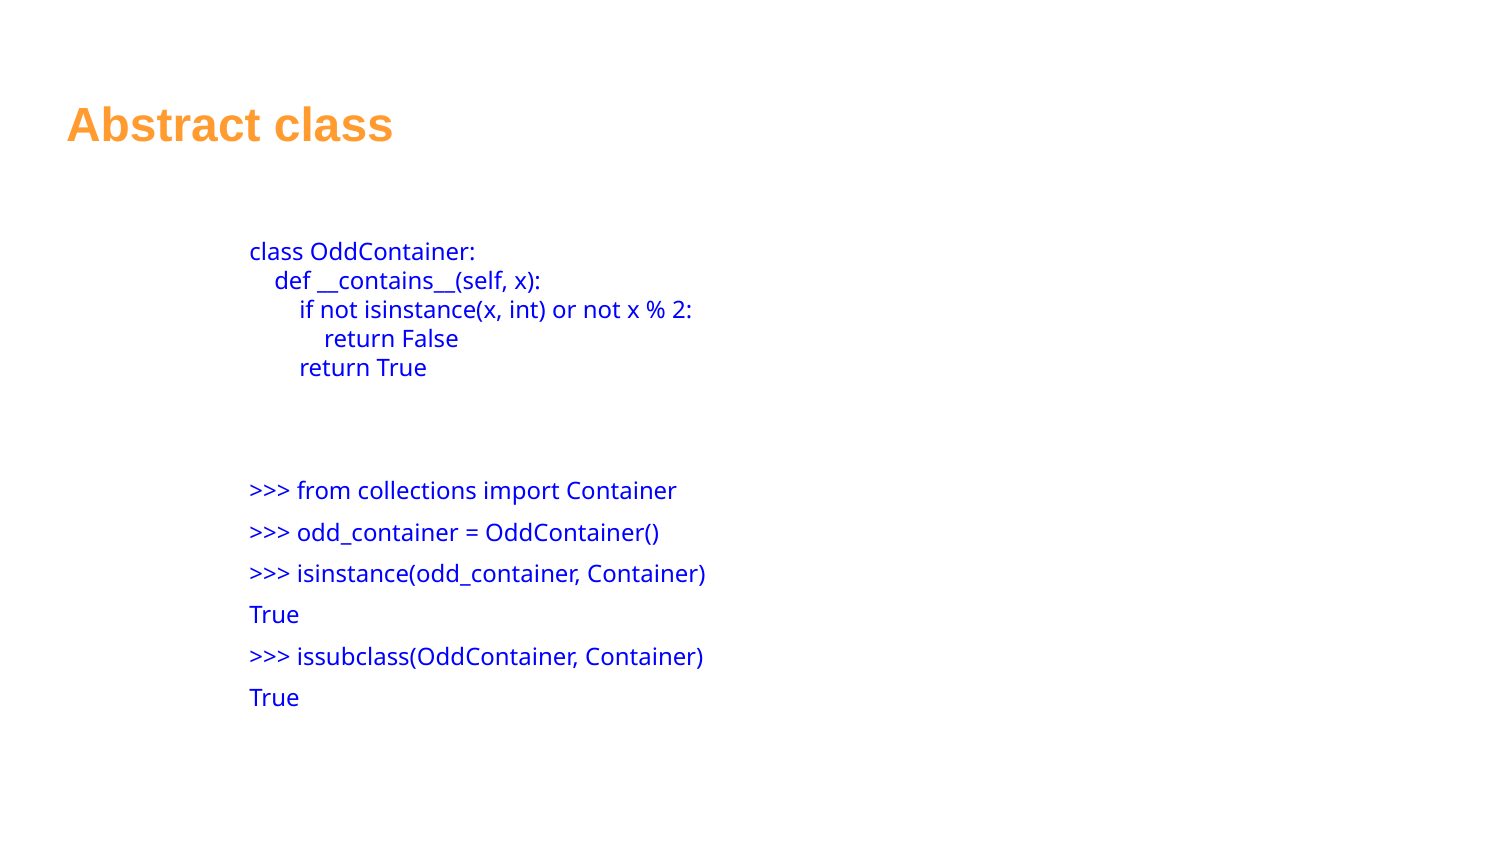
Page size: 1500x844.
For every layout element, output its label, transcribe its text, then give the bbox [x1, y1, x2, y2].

title Abstract class [51, 72, 1449, 167]
list class OddContainer: def __contains__(self, x): if not isinstance(x, int) or not x % 2: return False return True >>> from collections import Container >>> odd_container = OddContainer() >>> isinstance(odd_container, Container) True >>> issubclass(OddContainer, Container) True [51, 221, 1449, 783]
